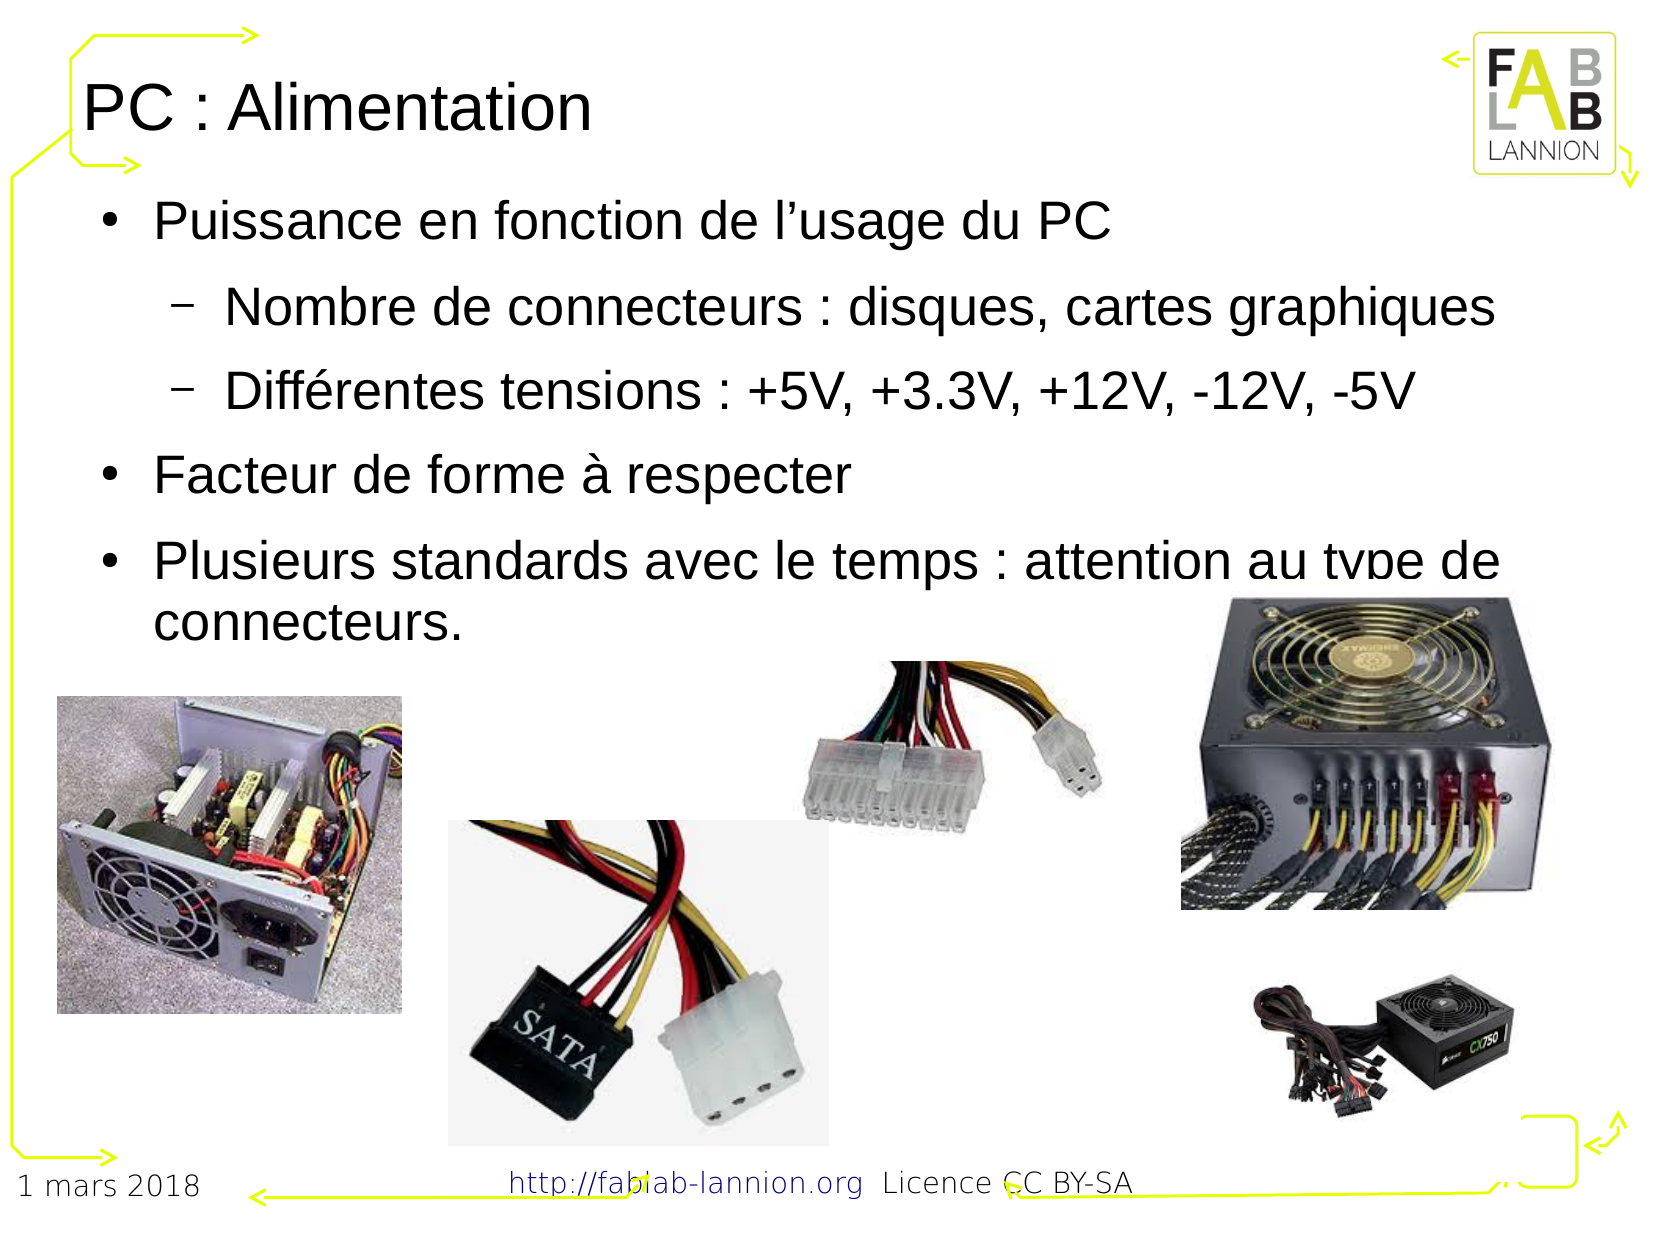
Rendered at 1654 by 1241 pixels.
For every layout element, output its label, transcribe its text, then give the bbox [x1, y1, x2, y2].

picture [1181, 579, 1555, 1182]
list Puissance en fonction de l’usage du PC Nombre de connecteurs : disques, cartes graphiques Différentes tensions : +5V, +3.3V, +12V, -12V, -5V Facteur de forme à respecter Plusieurs standards avec le temps : attention au type de connecteurs. [82, 190, 1571, 910]
picture [448, 661, 1124, 1146]
picture [1470, 29, 1619, 178]
picture [57, 696, 402, 1014]
title PC : Alimentation [82, 49, 1441, 166]
